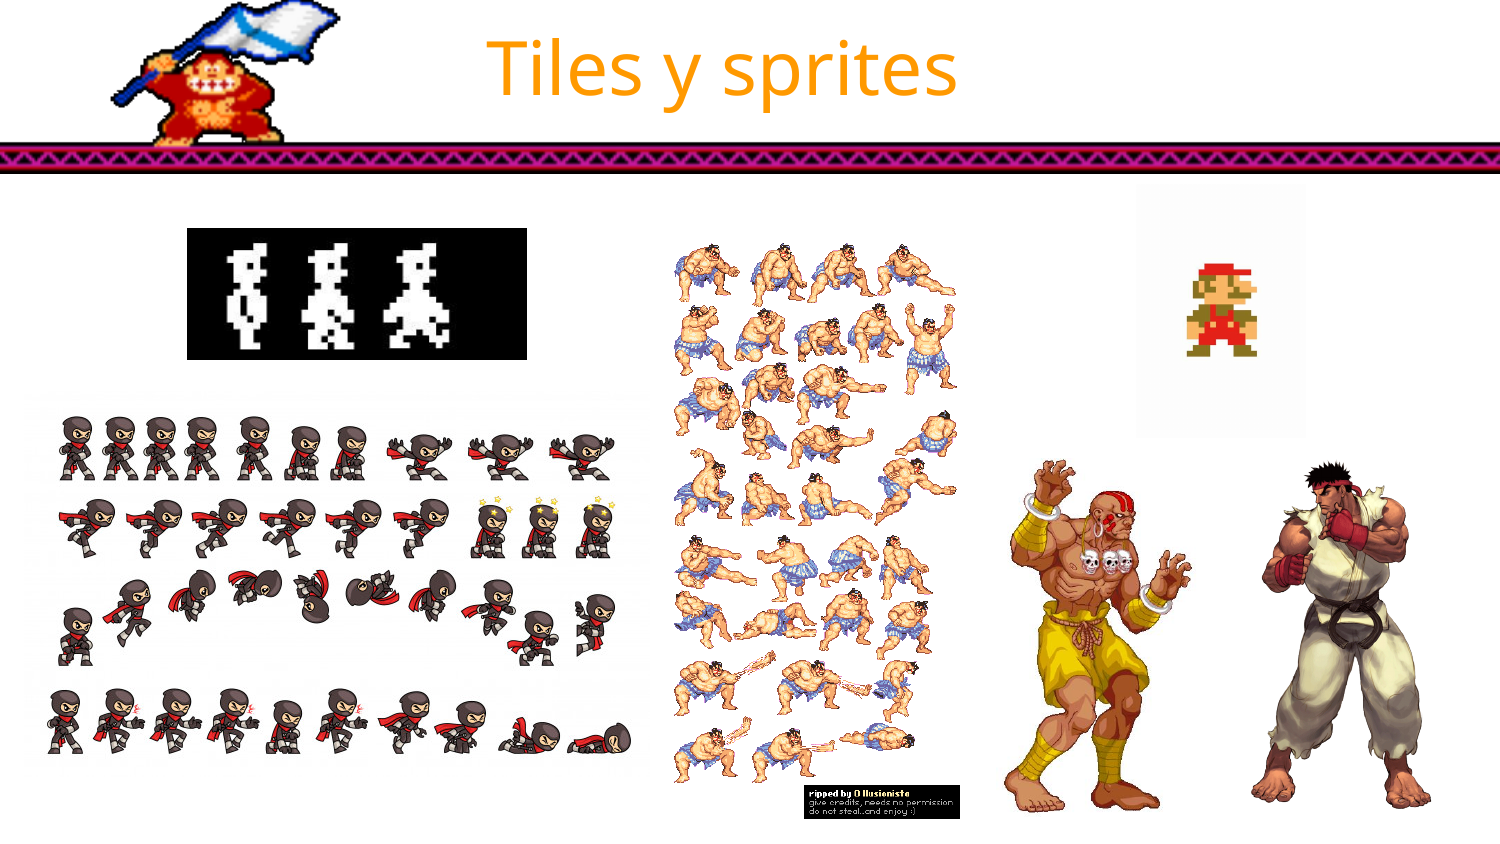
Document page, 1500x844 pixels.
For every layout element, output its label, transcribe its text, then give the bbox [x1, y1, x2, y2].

picture [24, 391, 650, 778]
picture [1228, 448, 1456, 817]
picture [674, 243, 960, 819]
picture [1136, 184, 1306, 439]
picture [996, 458, 1224, 817]
picture [187, 228, 527, 360]
picture [0, 0, 1500, 174]
title Tiles y sprites [471, 18, 1315, 112]
